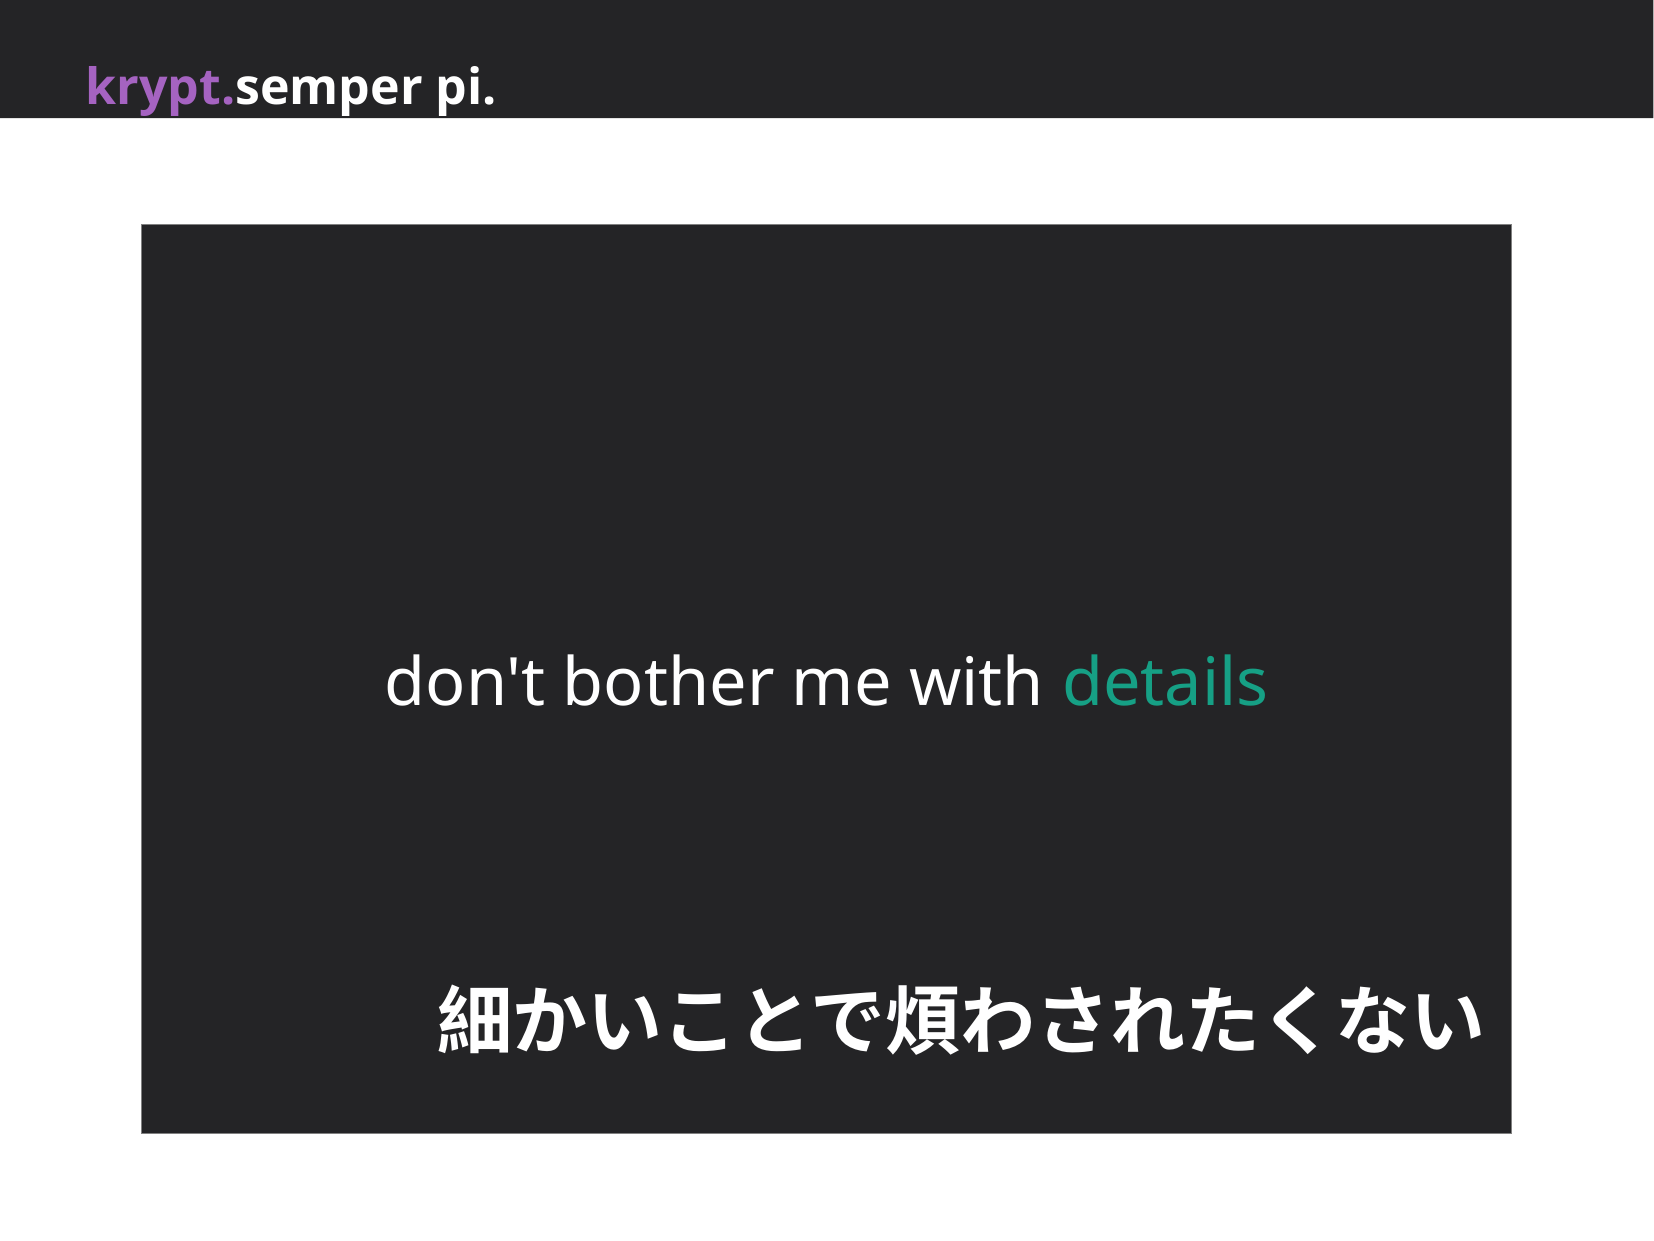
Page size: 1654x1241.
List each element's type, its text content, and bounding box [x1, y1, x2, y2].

text_box 細かいことで煩わされたくない [153, 909, 1501, 1123]
text_box [0, 0, 1654, 119]
text_box krypt.semper pi. [70, 43, 544, 119]
text_box don't bother me with details [141, 224, 1512, 1134]
